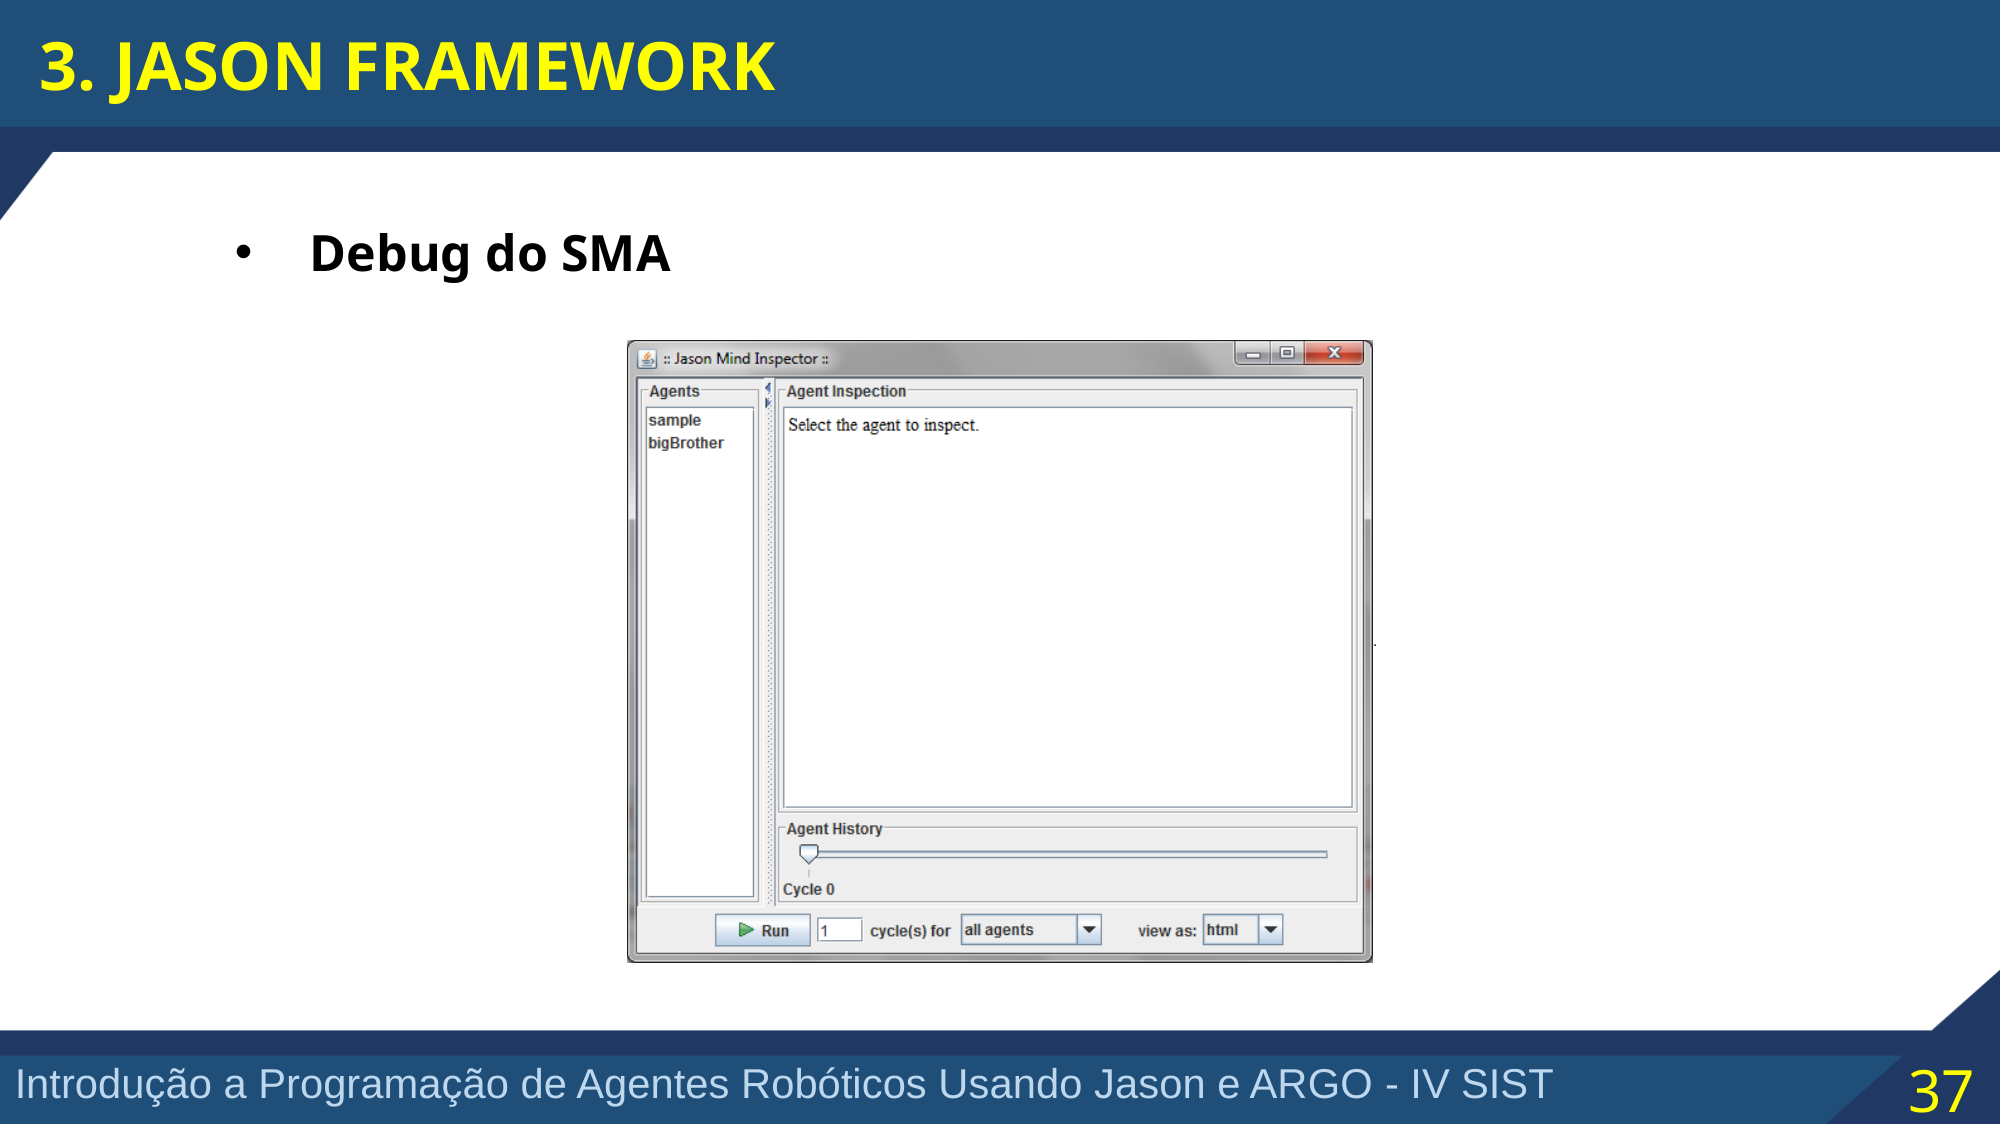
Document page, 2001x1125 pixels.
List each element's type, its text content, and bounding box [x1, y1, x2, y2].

text_box 3. JASON FRAMEWORK [24, 16, 2000, 112]
text_box Debug do SMA [220, 214, 1496, 290]
picture [0, 0, 2000, 1124]
